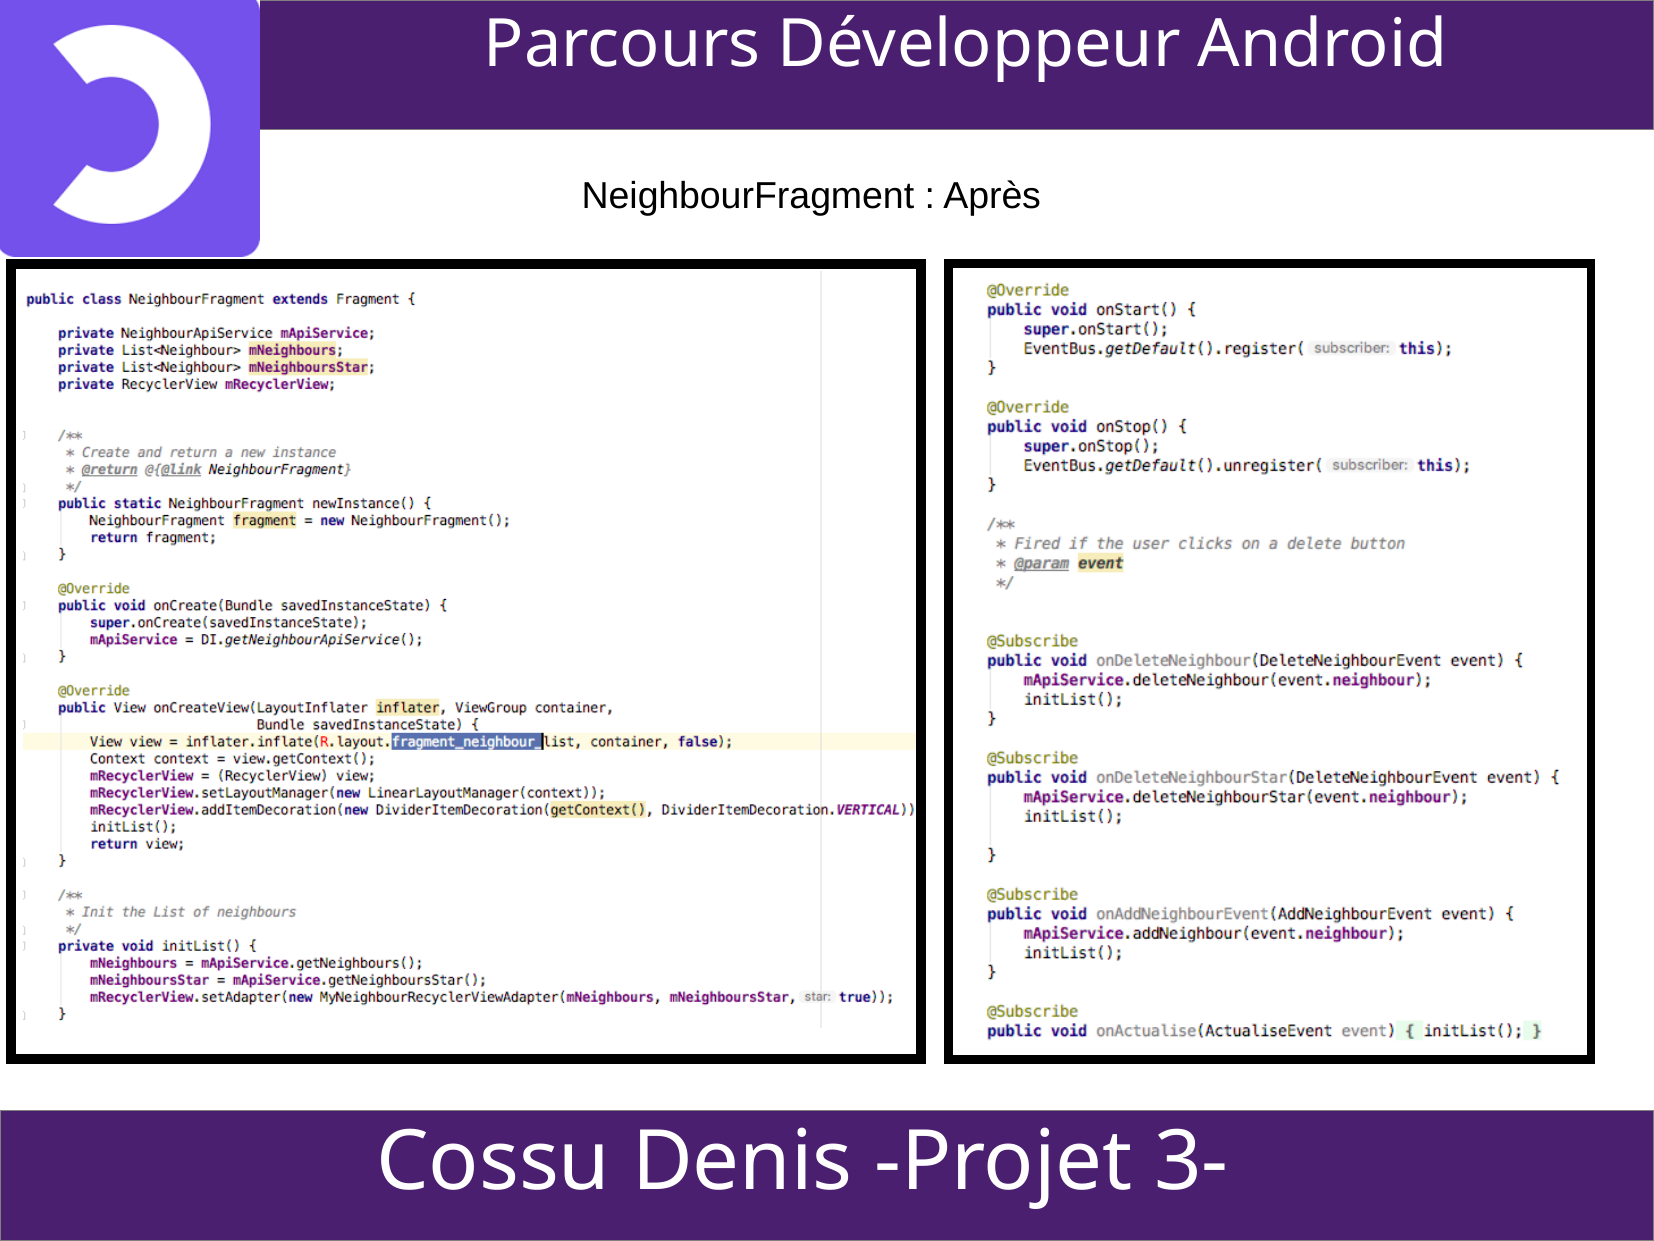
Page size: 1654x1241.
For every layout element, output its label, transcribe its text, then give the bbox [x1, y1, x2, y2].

picture [0, 0, 260, 257]
text_box NeighbourFragment : Après [566, 167, 1205, 225]
picture [973, 271, 1583, 1052]
text_box [944, 259, 1595, 1064]
text_box [6, 259, 926, 1064]
picture [23, 271, 916, 1028]
